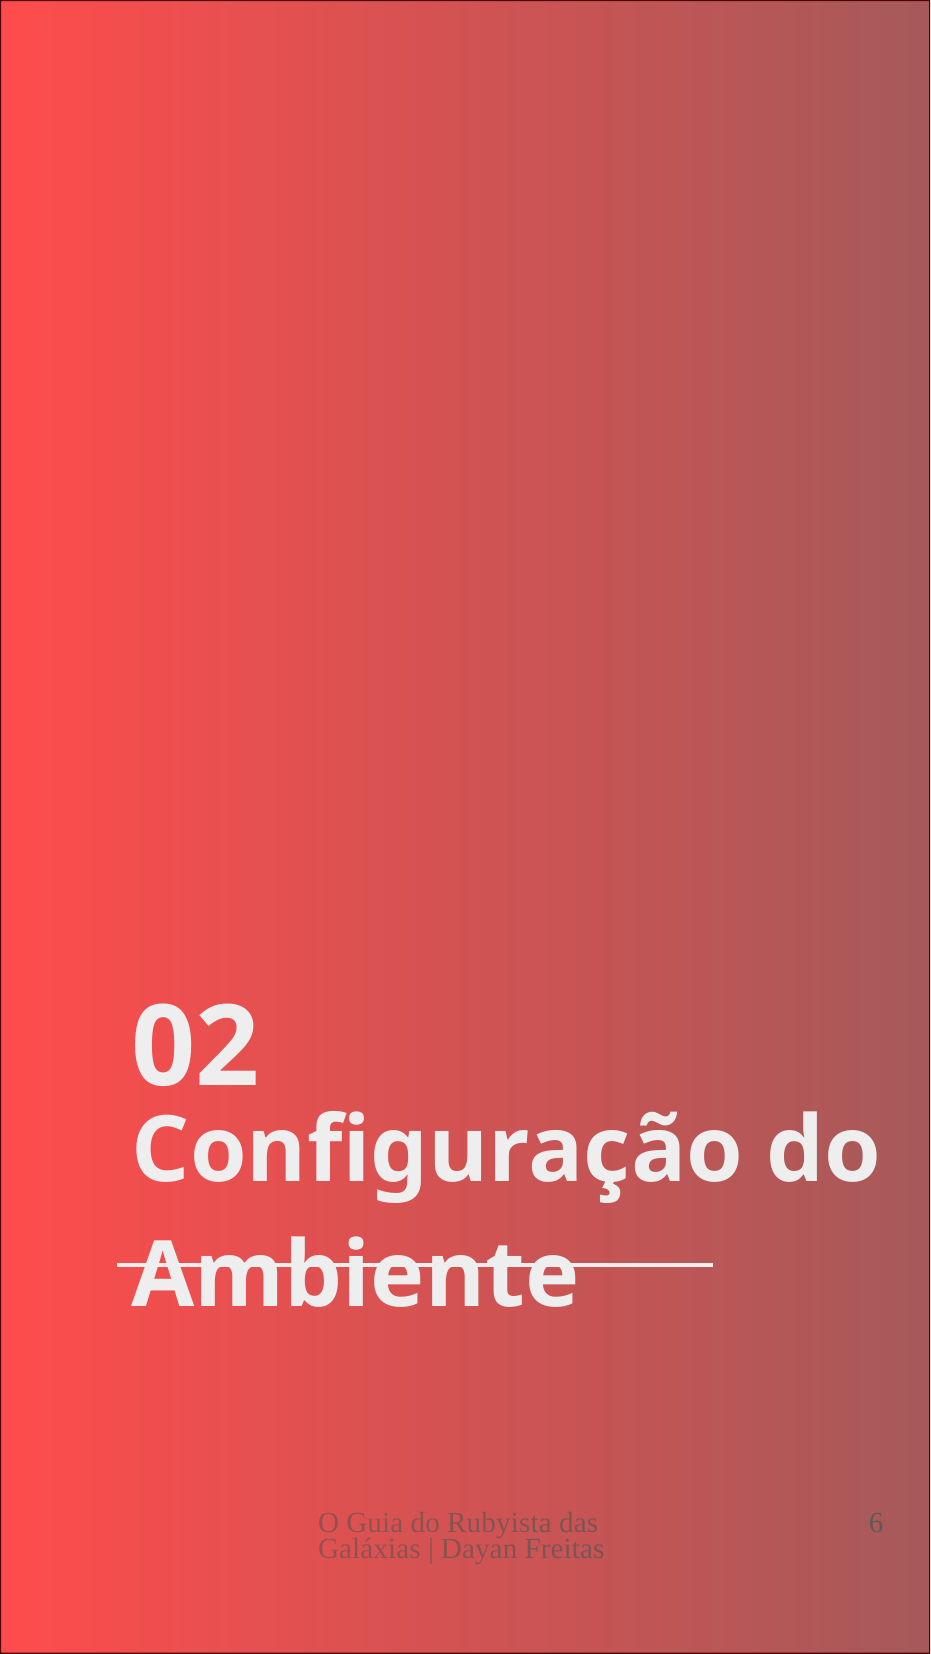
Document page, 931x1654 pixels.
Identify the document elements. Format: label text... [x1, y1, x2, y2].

text_box Configuração do Ambiente [116, 1076, 909, 1275]
text_box 02 [116, 957, 302, 1086]
text_box [0, 0, 931, 1654]
